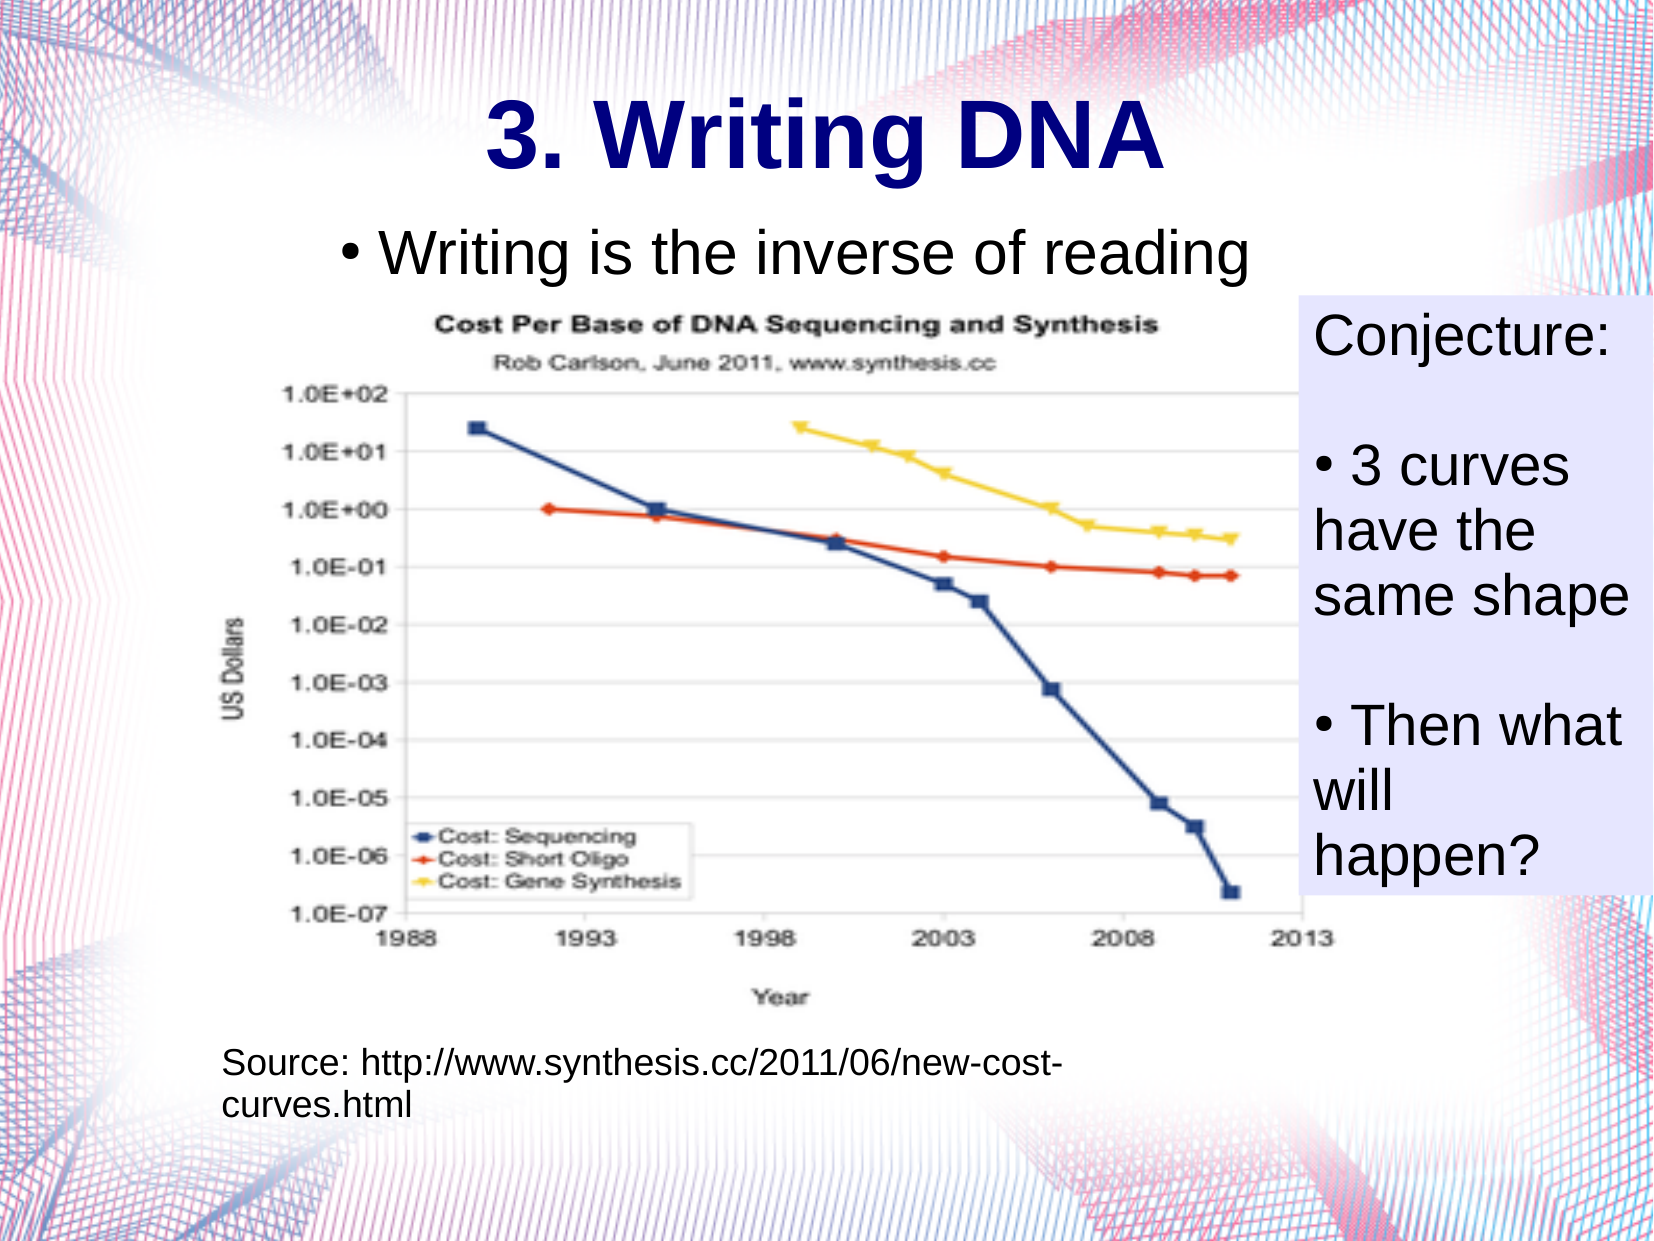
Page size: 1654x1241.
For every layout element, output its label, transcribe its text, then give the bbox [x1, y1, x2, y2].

title 3. Writing DNA [82, 31, 1571, 239]
text_box Conjecture: 3 curves have the same shape Then what will happen? [1298, 295, 1653, 894]
text_box Source: http://www.synthesis.cc/2011/06/new-cost-curves.html [206, 1033, 1093, 1133]
picture [0, 0, 1654, 1241]
text_box Writing is the inverse of reading [324, 210, 1447, 296]
